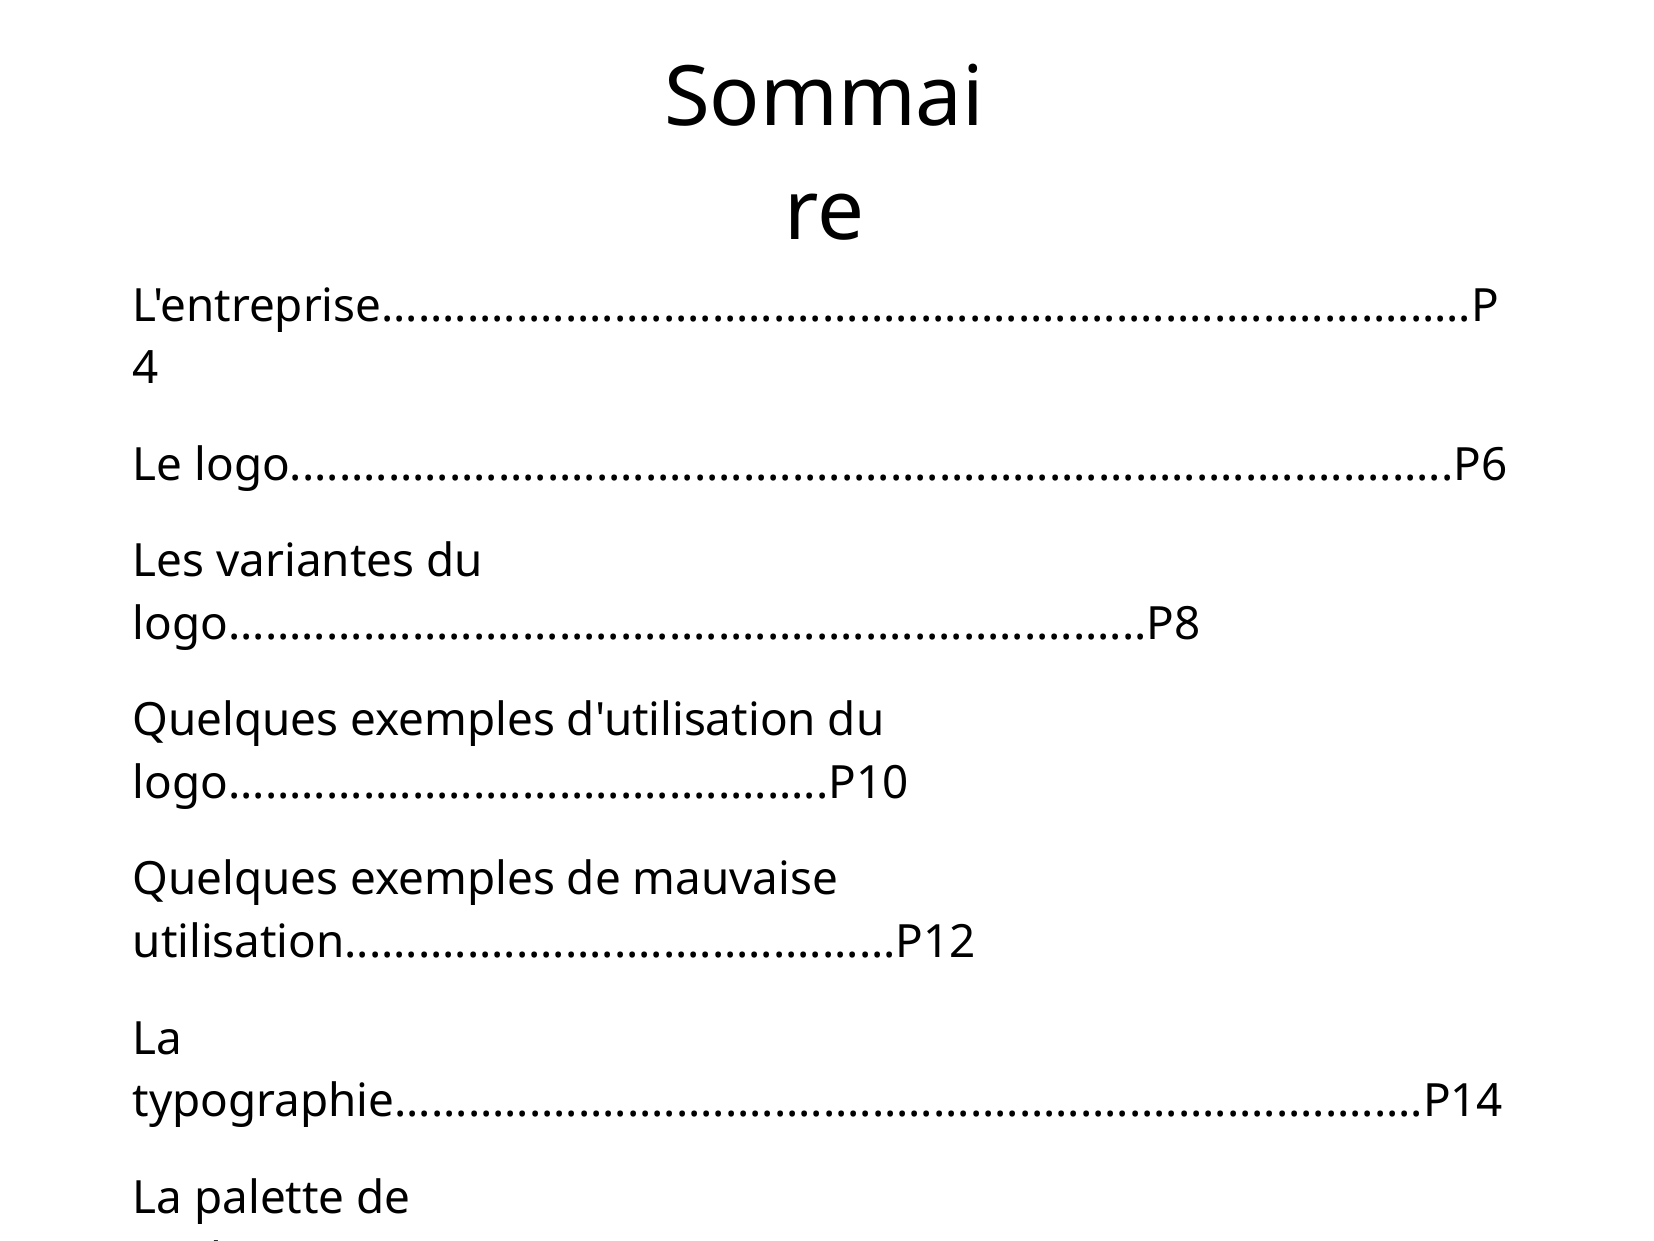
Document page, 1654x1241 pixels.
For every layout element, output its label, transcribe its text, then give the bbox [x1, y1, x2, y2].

text_box Sommaire [649, 29, 1004, 246]
text_box L'entreprise.........................................................................................P4 Le logo...............................................................................................P6 Les variantes du logo...........................................................................P8 Quelques exemples d'utilisation du logo.................................................P10 Quelques exemples de mauvaise utilisation.............................................P12 La typographie....................................................................................P14 La palette de couleur...........................................................................P16 Commentaires....................................................................................P18 [118, 264, 1536, 934]
